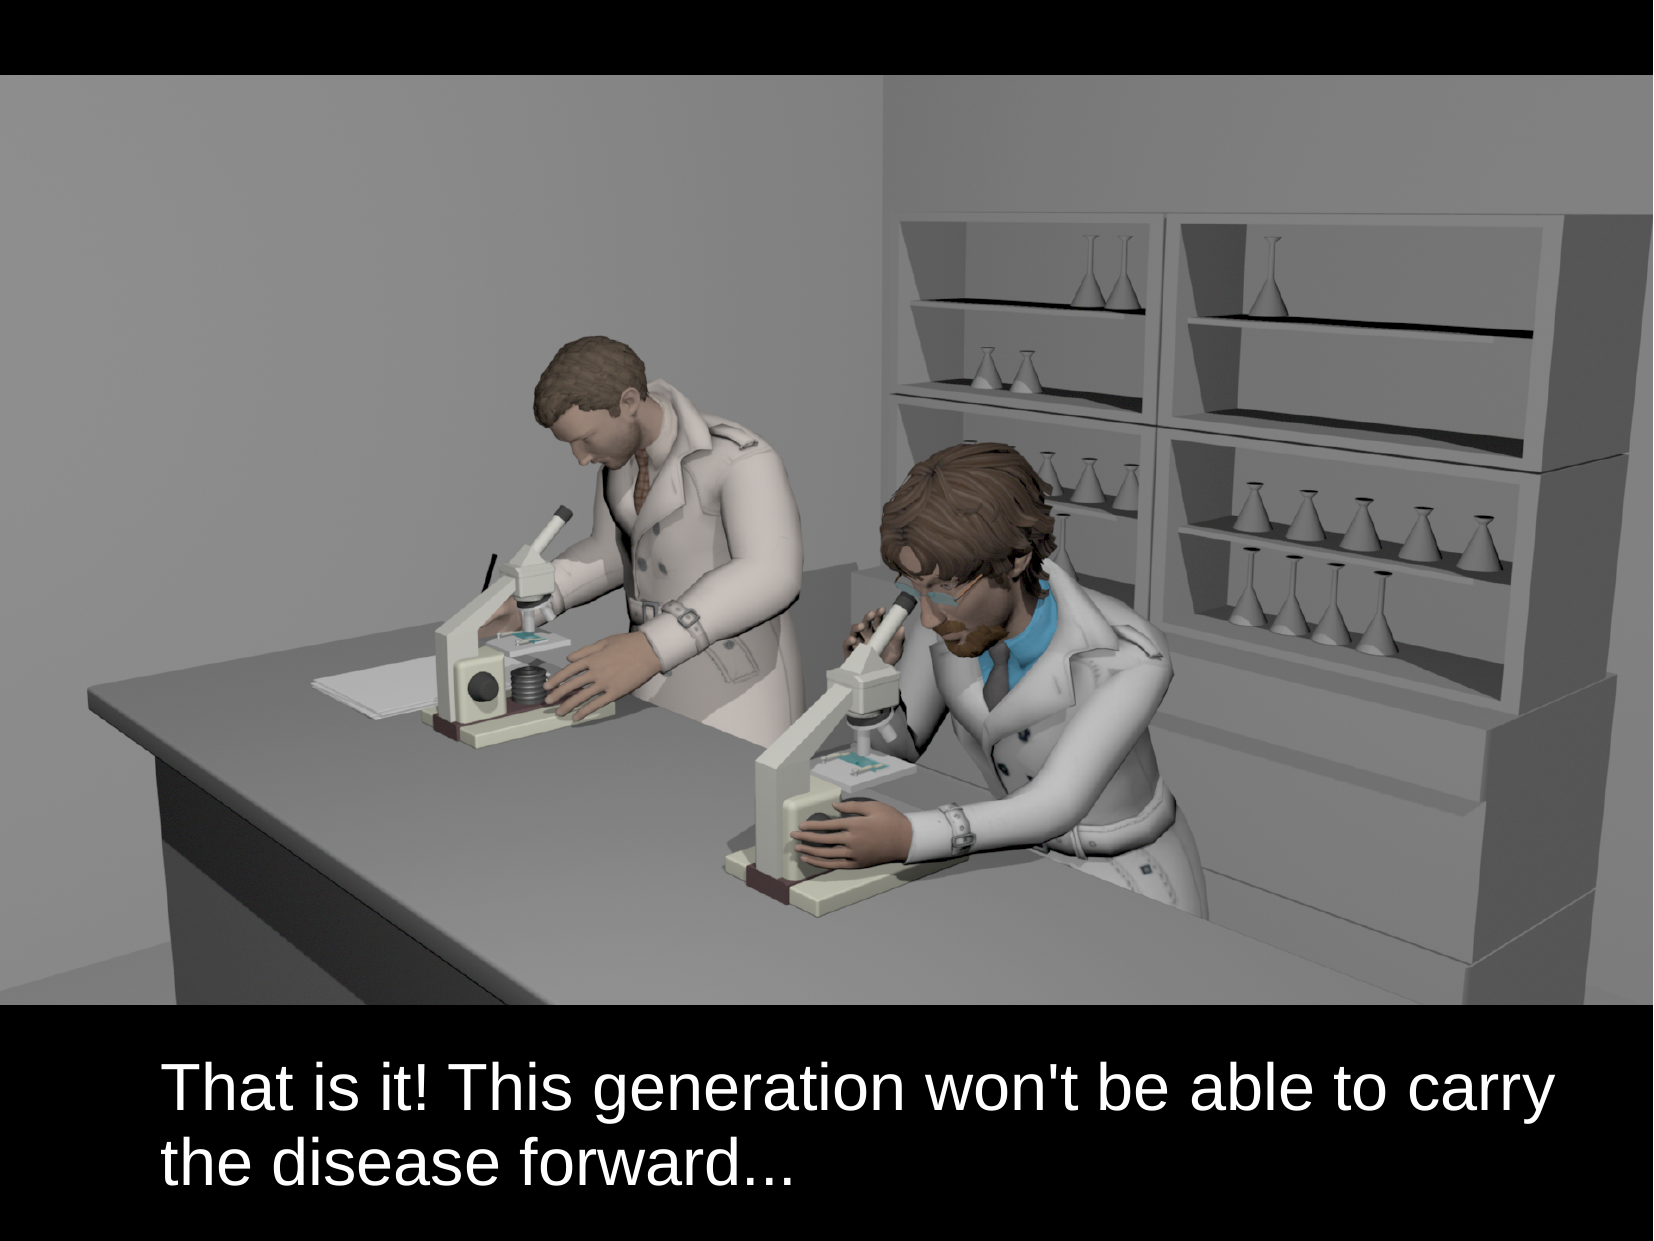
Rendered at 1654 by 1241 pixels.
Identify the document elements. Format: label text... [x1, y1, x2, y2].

picture [0, 75, 1653, 1006]
list That is it! This generation won't be able to carry the disease forward... [90, 1050, 1578, 1201]
